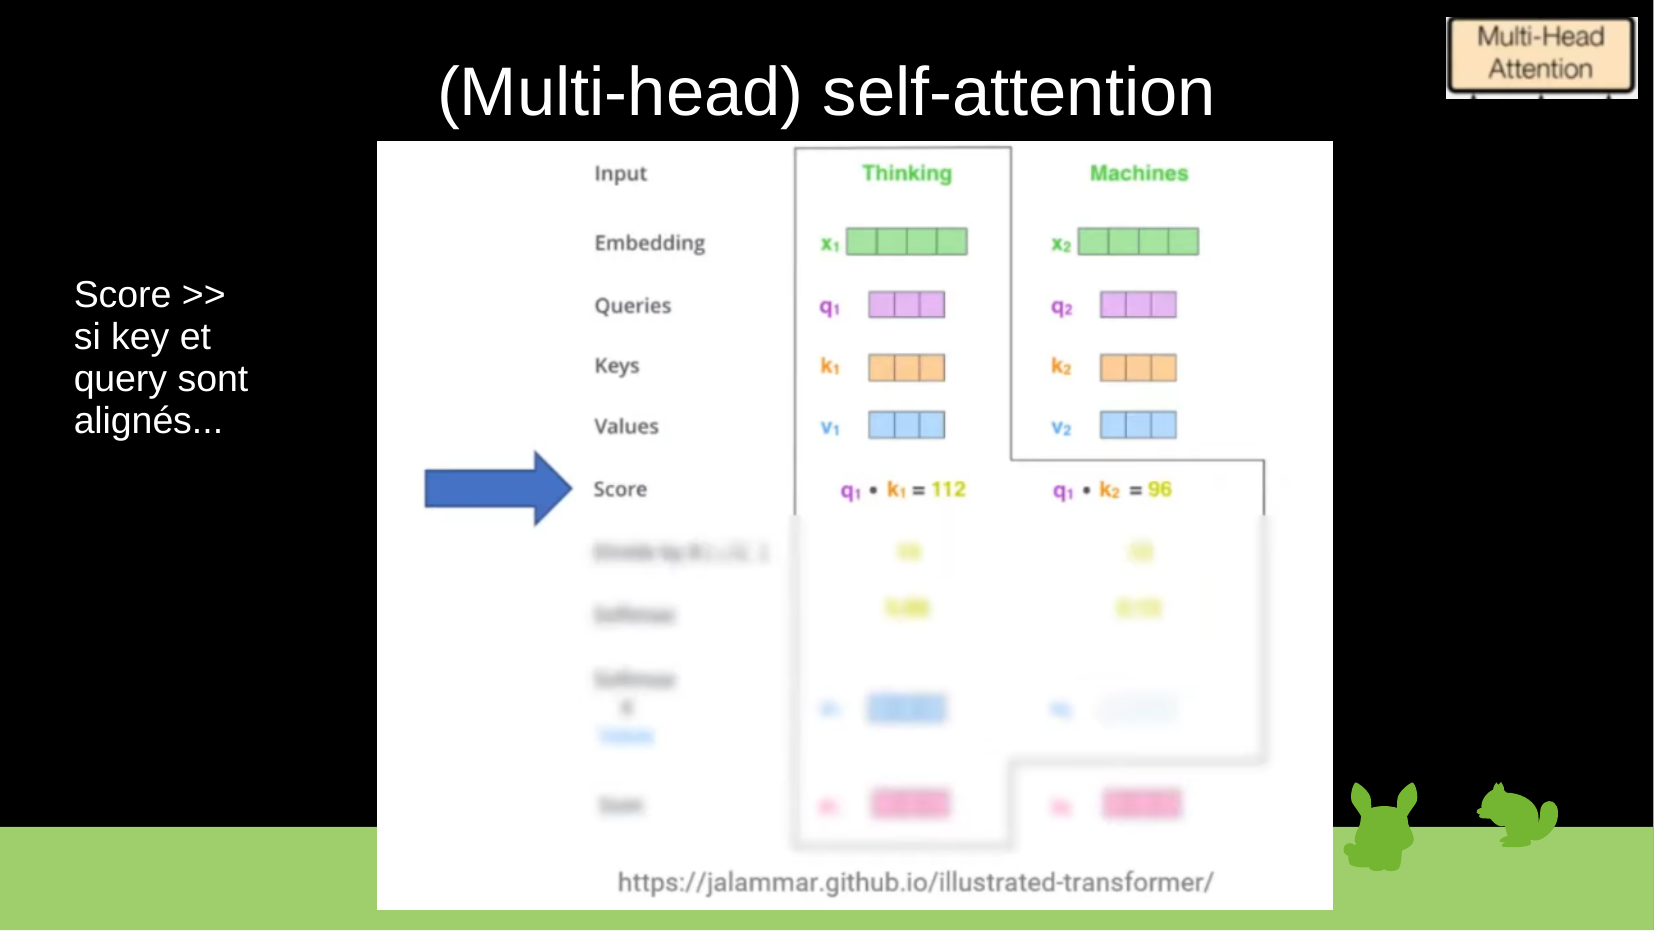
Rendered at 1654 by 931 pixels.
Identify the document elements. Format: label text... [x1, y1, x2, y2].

title (Multi-head) self-attention [88, 17, 1565, 166]
text_box Score >> si key et query sont alignés... [59, 265, 266, 449]
picture [1446, 17, 1638, 99]
picture [377, 141, 1333, 910]
